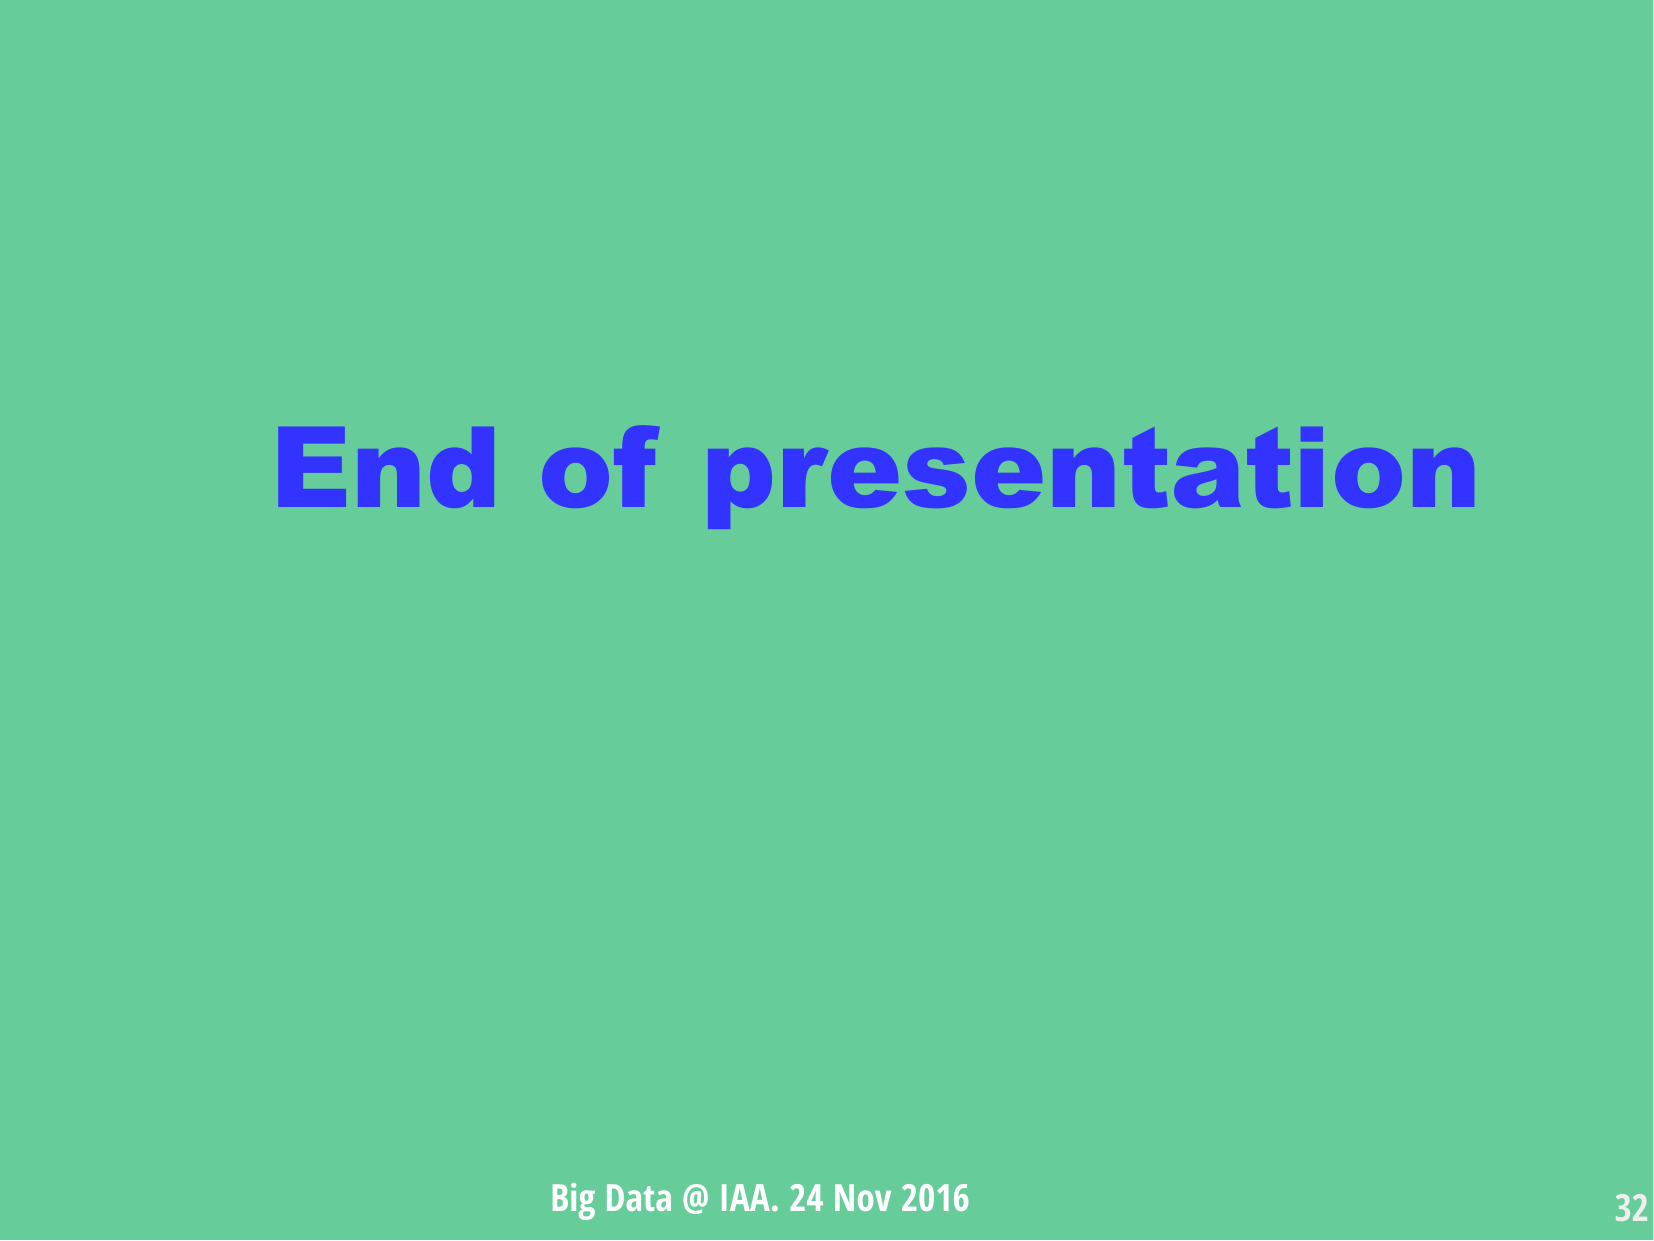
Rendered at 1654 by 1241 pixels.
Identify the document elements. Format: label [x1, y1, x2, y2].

list [82, 290, 1571, 1010]
